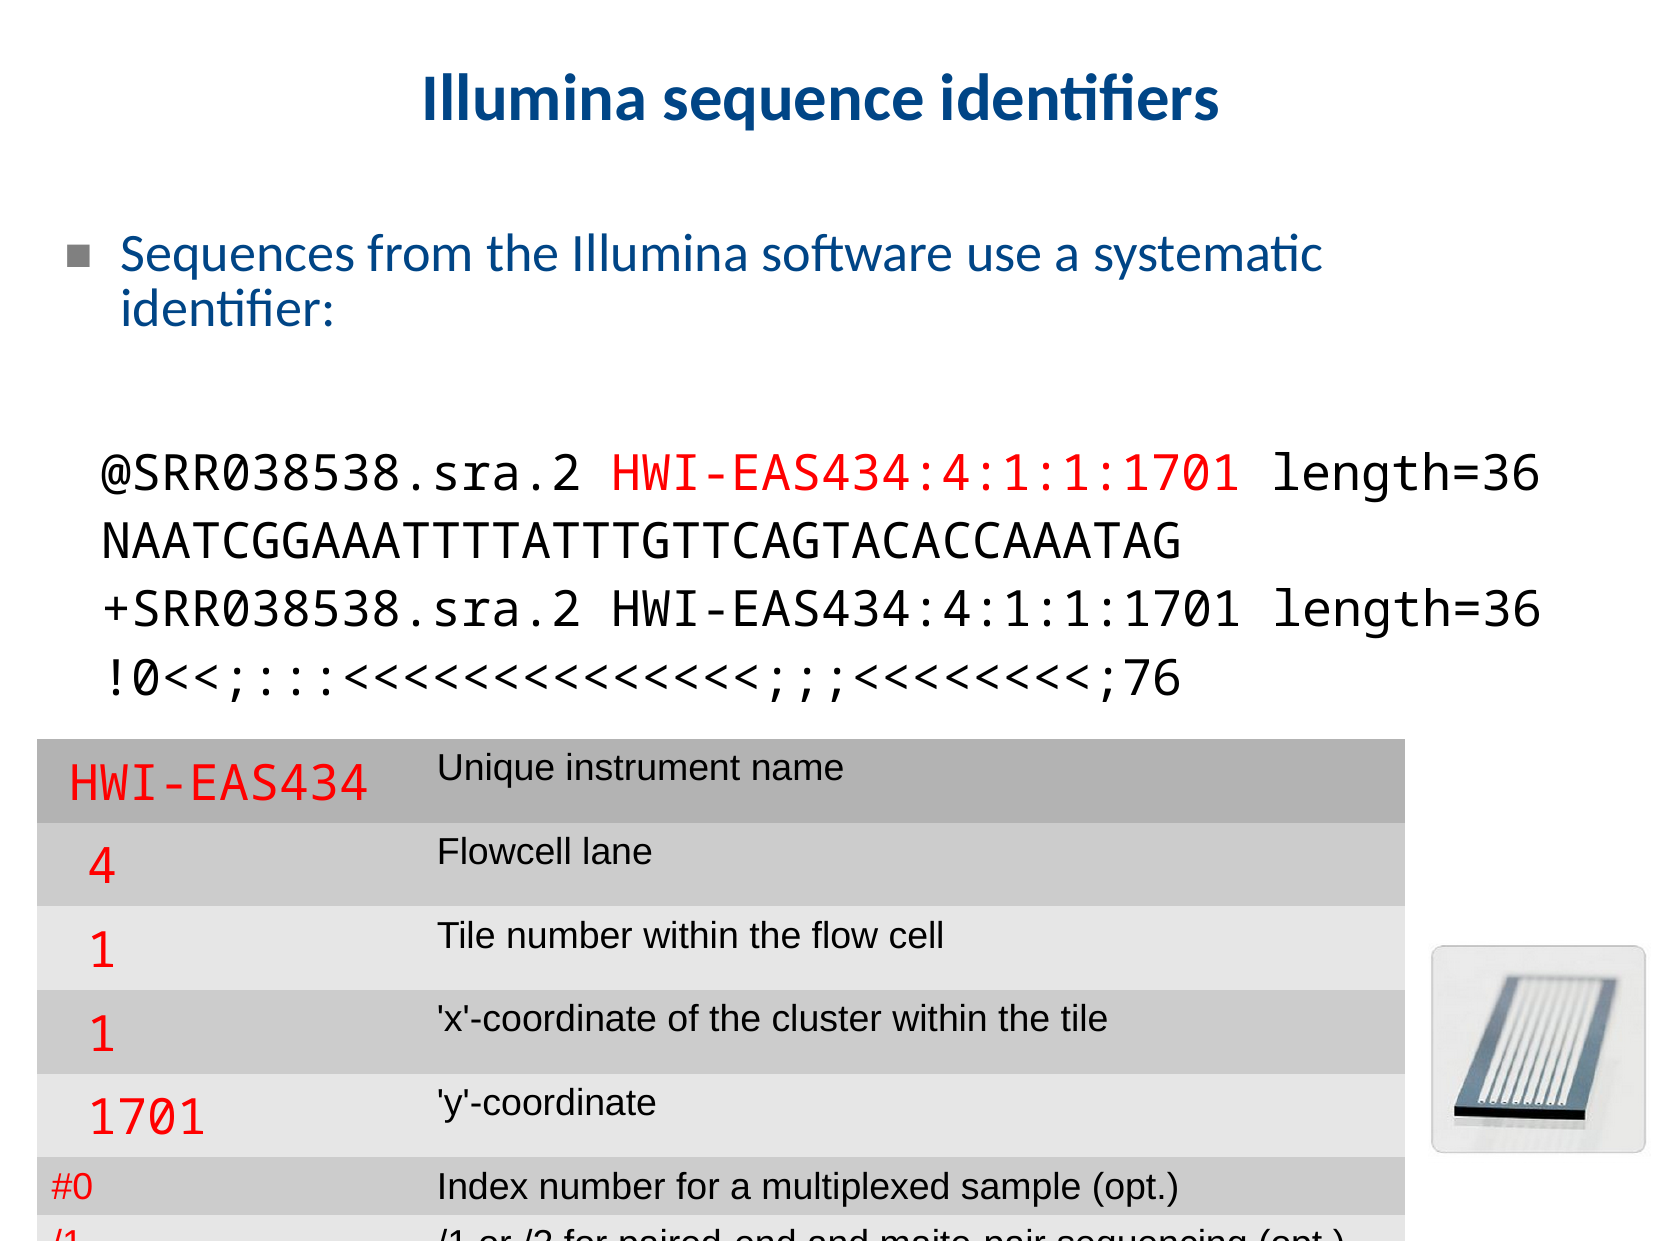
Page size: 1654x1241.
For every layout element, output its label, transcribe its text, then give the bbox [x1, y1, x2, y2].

picture [1425, 1023, 1654, 1163]
table_cell Index number for a multiplexed sample (opt.) [422, 1157, 1405, 1215]
list Sequences from the Illumina software use a systematic identifier: [49, 230, 1538, 429]
text_box @SRR038538.sra.2 HWI-EAS434:4:1:1:1701 length=36 NAATCGGAAATTTTATTTGTTCAGTACACCAAATAG +SRR038538.sra.2 HWI-EAS434:4:1:1:1701 length=36 !0<<;:::<<<<<<<<<<<<<<;;;<<<<<<<<;76 [30, 429, 1654, 1023]
table_cell /1 [37, 1215, 422, 1241]
table_cell /1 or /2 for paired-end and maite-pair sequencing (opt.) [422, 1215, 1405, 1241]
table_cell #0 [37, 1157, 422, 1215]
table_cell 1 [37, 1023, 422, 1074]
table_cell 1701 [37, 1074, 422, 1157]
table_cell 'y'-coordinate [422, 1074, 1405, 1157]
title Illumina sequence identifiers [76, 7, 1566, 200]
table_cell 'x'-coordinate of the cluster within the tile [422, 1023, 1405, 1074]
